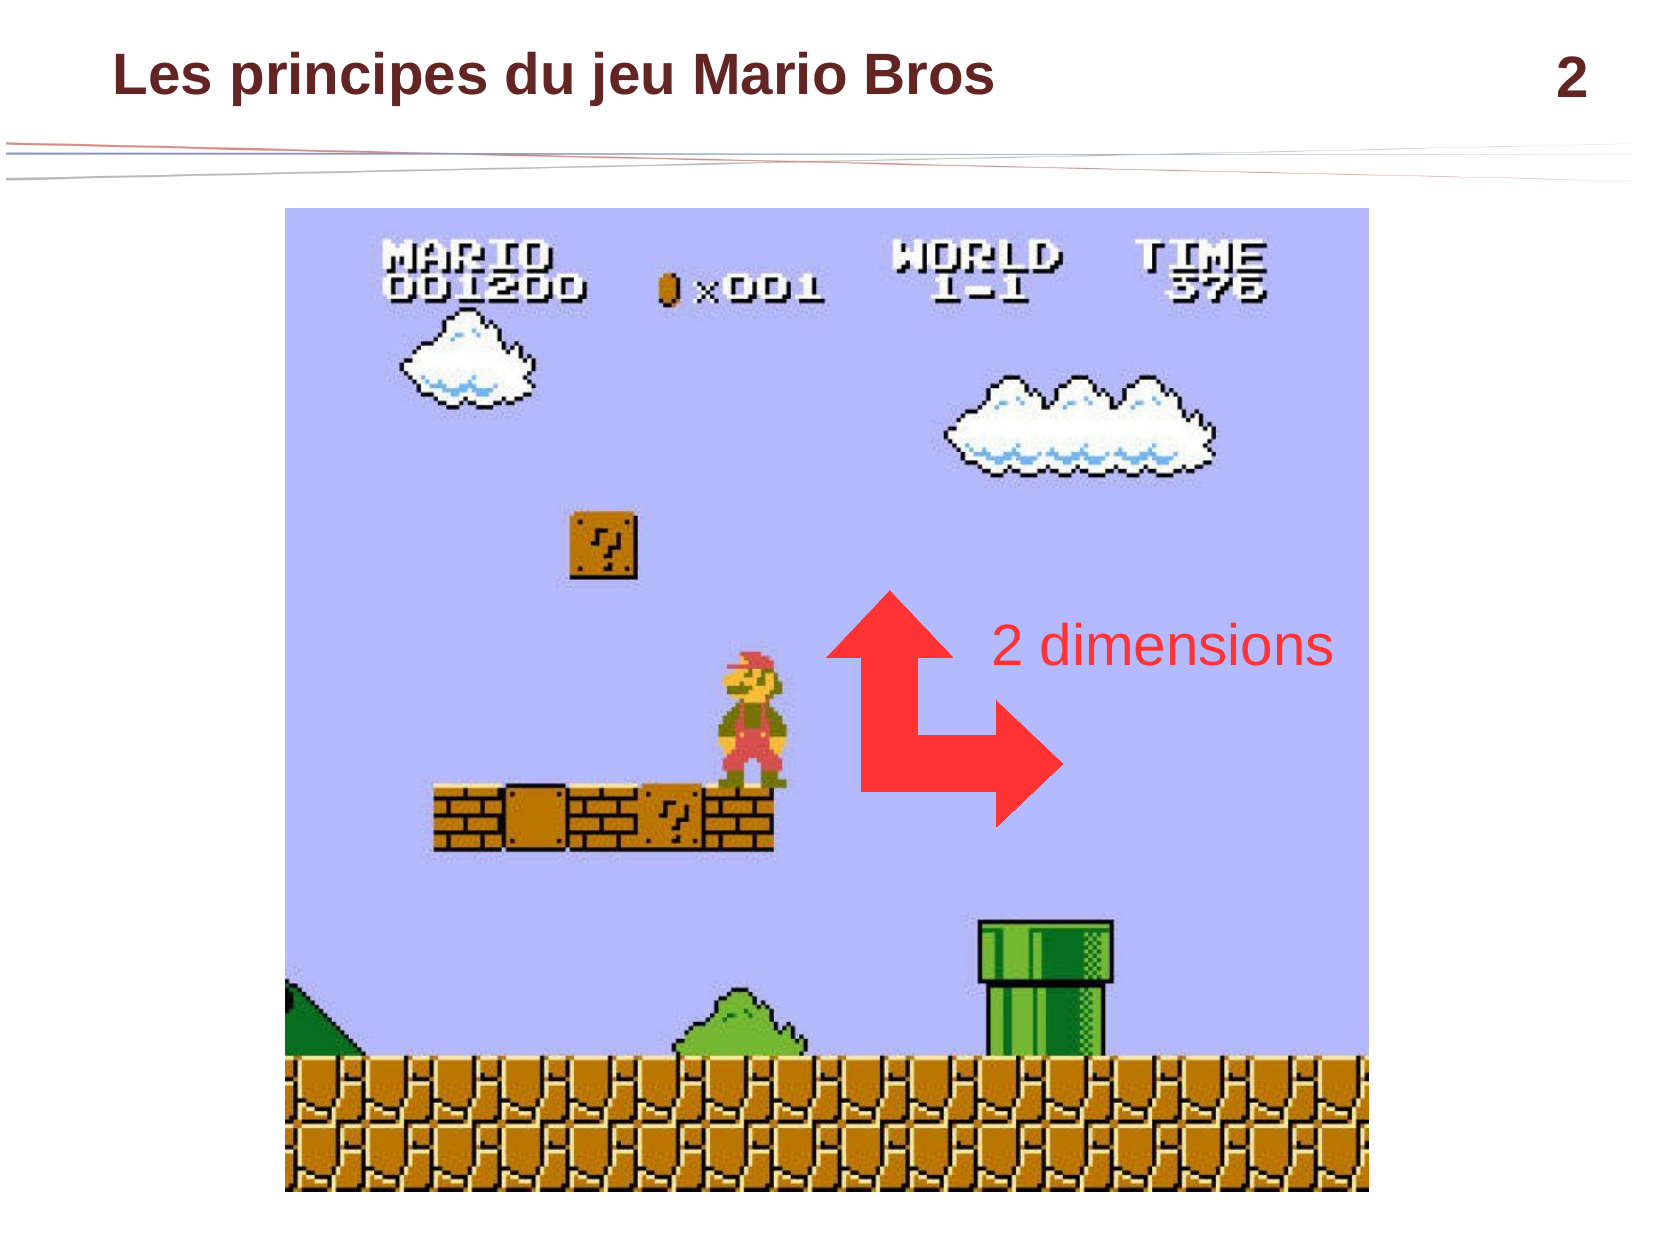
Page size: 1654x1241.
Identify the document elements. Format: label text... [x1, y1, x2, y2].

title 2 [1507, 15, 1638, 134]
title Les principes du jeu Mario Bros [0, 11, 1111, 130]
text_box 2 dimensions [968, 604, 1359, 686]
picture [6, 133, 1632, 1192]
text_box [826, 590, 1063, 827]
